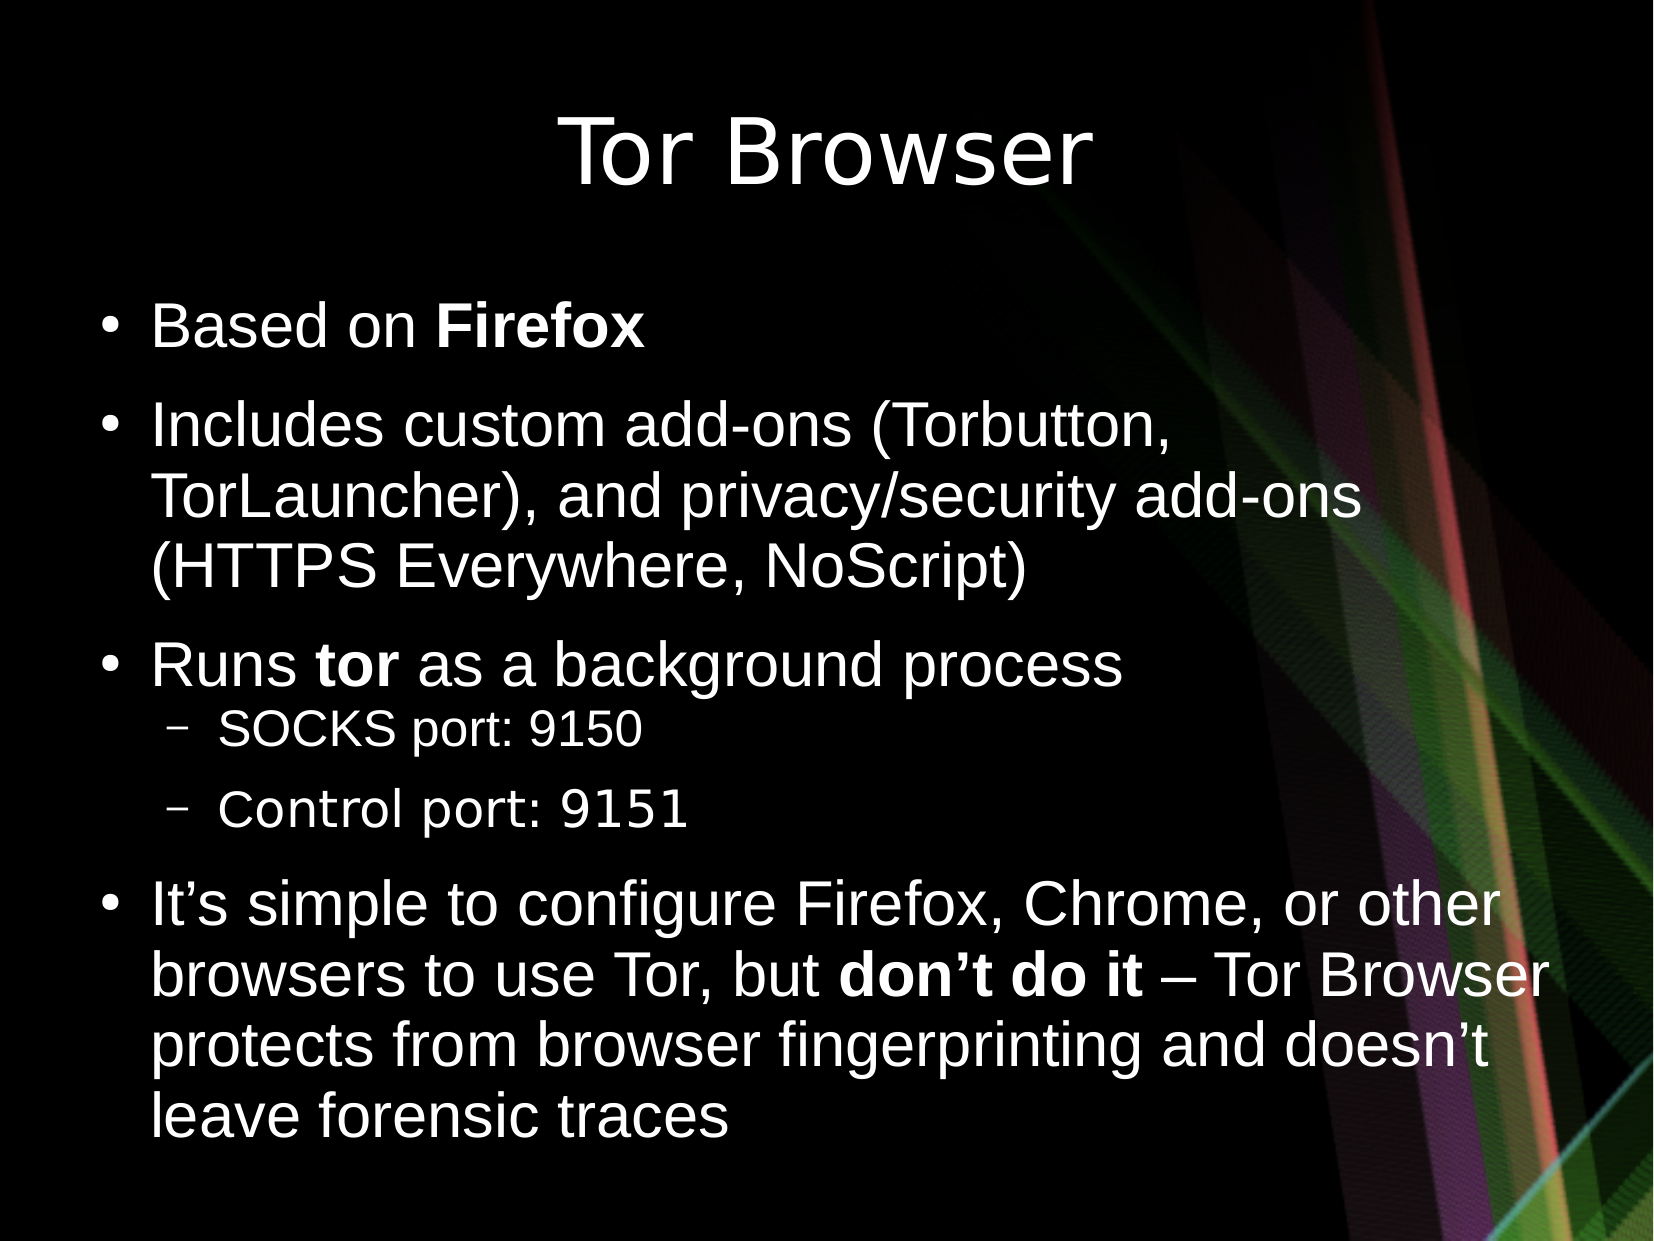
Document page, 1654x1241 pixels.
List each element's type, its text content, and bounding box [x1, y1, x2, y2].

title Tor Browser [82, 49, 1571, 257]
picture [0, 0, 1654, 1241]
list Based on Firefox Includes custom add-ons (Torbutton, TorLauncher), and privacy/security add-ons (HTTPS Everywhere, NoScript) Runs tor as a background process SOCKS port: 9150 Control port: 9151 It’s simple to configure Firefox, Chrome, or other browsers to use Tor, but don’t do it – Tor Browser protects from browser fingerprinting and doesn’t leave forensic traces [82, 290, 1571, 1158]
